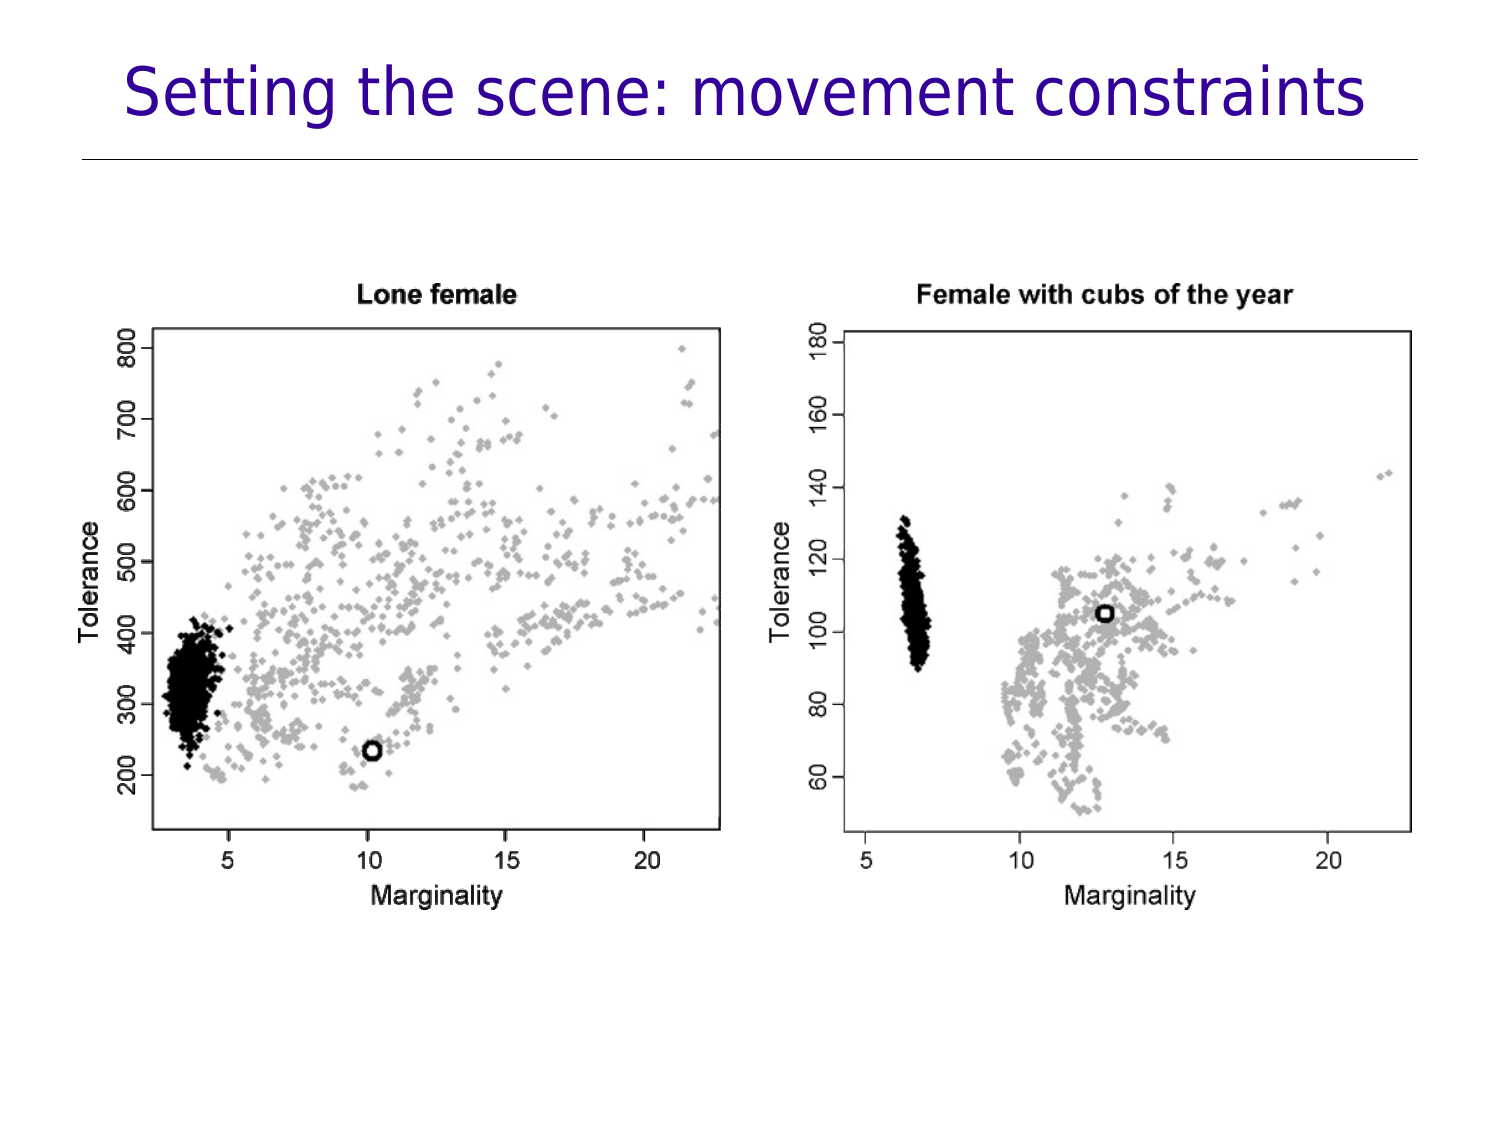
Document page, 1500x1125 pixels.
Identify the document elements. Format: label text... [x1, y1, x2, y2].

title Setting the scene: movement constraints [124, 42, 1376, 142]
picture [78, 283, 1412, 910]
